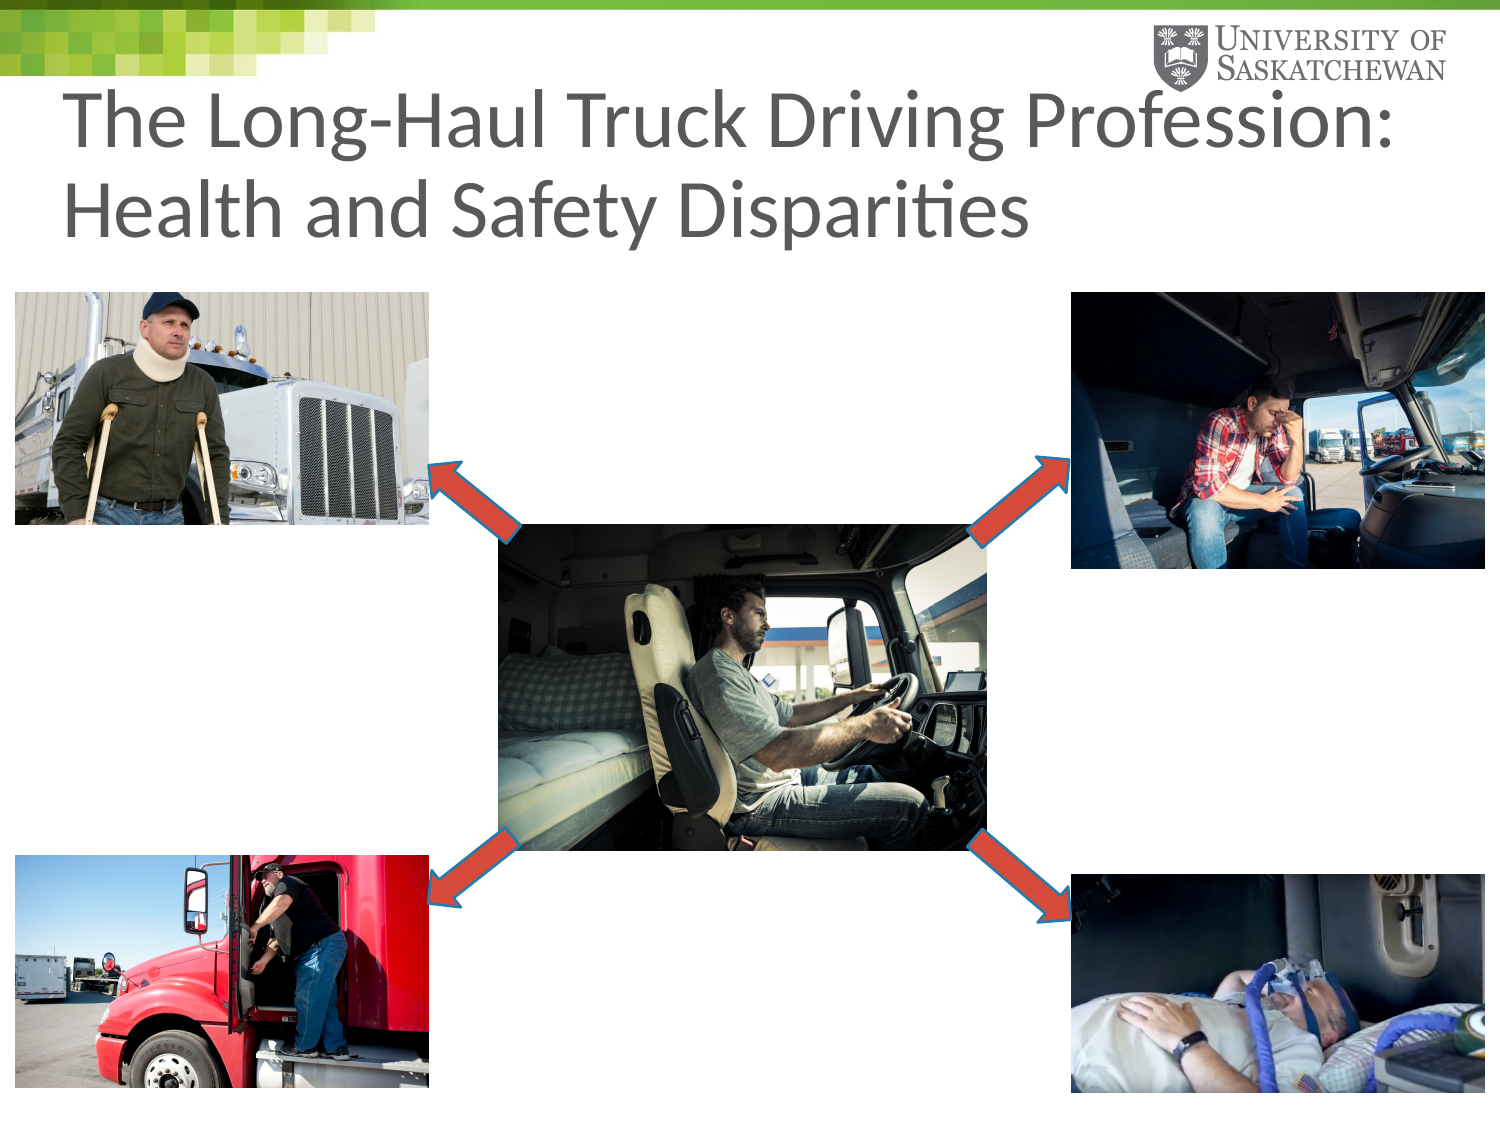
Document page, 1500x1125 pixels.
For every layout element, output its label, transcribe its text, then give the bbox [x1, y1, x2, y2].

text_box [967, 828, 1071, 923]
text_box [966, 456, 1070, 548]
picture [15, 855, 429, 1088]
text_box [427, 827, 520, 908]
picture [1071, 874, 1485, 1093]
title The Long-Haul Truck Driving Profession: Health and Safety Disparities [47, 103, 1450, 229]
picture [0, 0, 1500, 569]
text_box [428, 461, 522, 544]
picture [498, 524, 987, 851]
